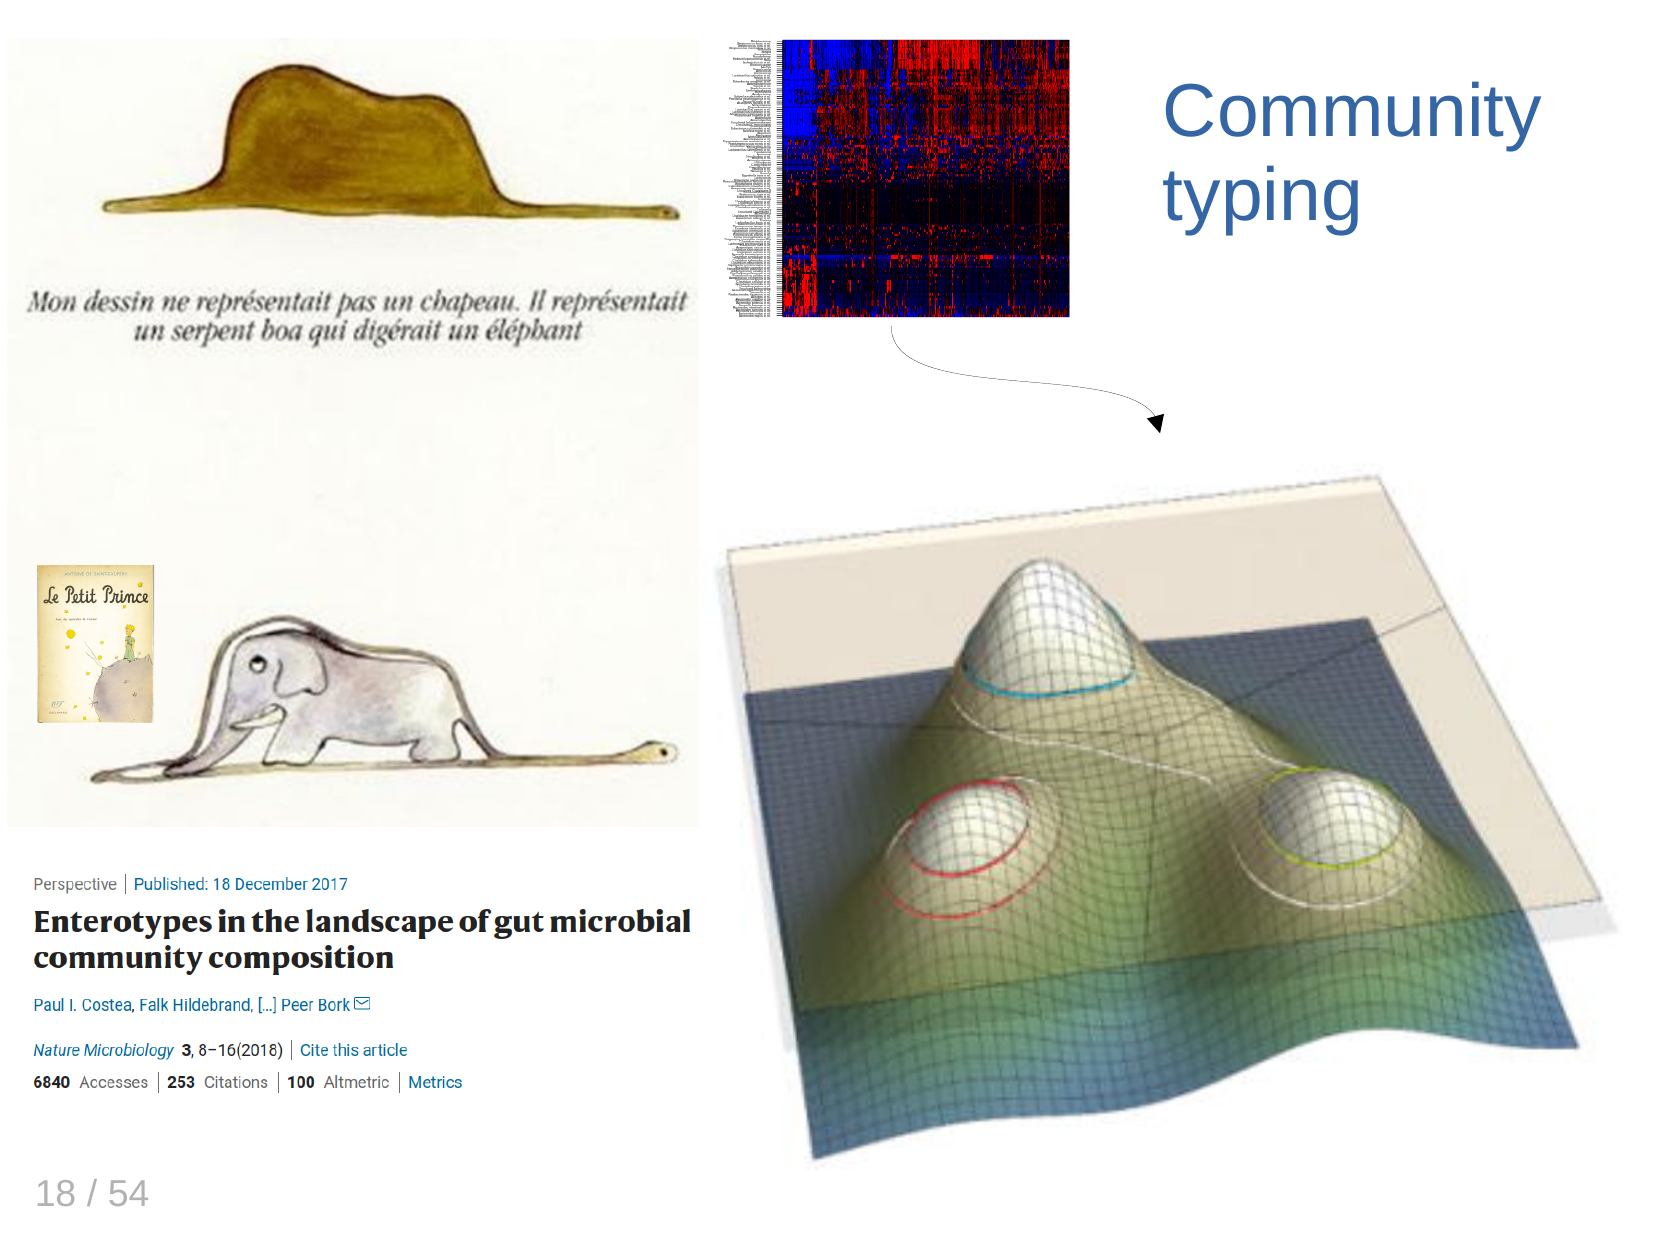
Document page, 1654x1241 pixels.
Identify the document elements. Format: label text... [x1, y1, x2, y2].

picture [7, 38, 1622, 1193]
title Community typing [1162, 49, 1571, 257]
text_box <number> / 54 [20, 1165, 315, 1226]
picture [703, 7, 1080, 327]
